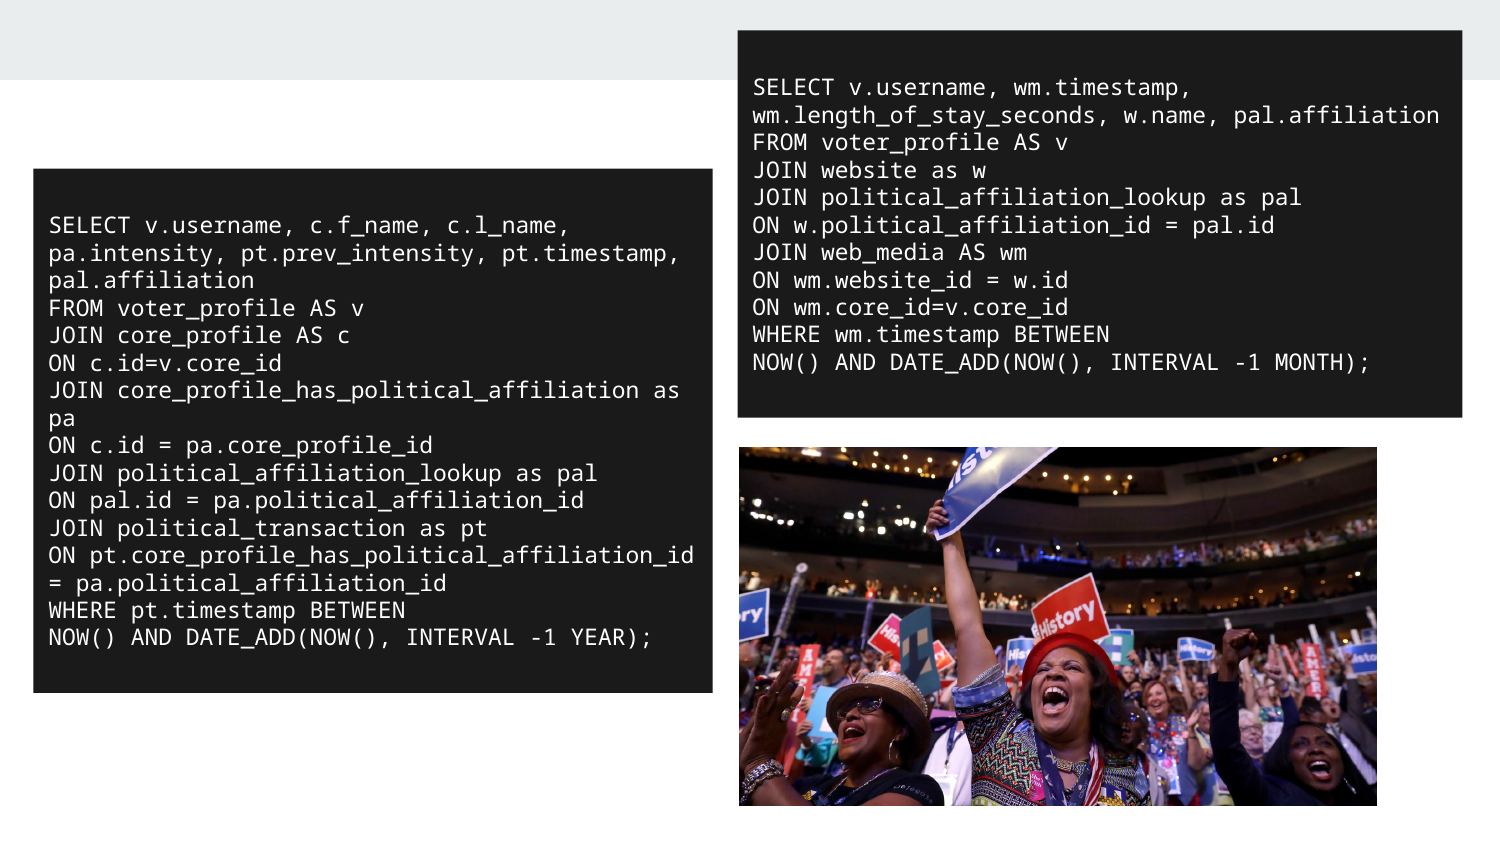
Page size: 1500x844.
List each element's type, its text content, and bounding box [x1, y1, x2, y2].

picture [739, 447, 1377, 806]
text_box SELECT v.username, wm.timestamp, wm.length_of_stay_seconds, w.name, pal.affiliation FROM voter_profile AS v JOIN website as w JOIN political_affiliation_lookup as pal ON w.political_affiliation_id = pal.id JOIN web_media AS wm ON wm.website_id = w.id ON wm.core_id=v.core_id WHERE wm.timestamp BETWEEN NOW() AND DATE_ADD(NOW(), INTERVAL -1 MONTH); [737, 30, 1463, 418]
text_box SELECT v.username, c.f_name, c.l_name, pa.intensity, pt.prev_intensity, pt.timestamp, pal.affiliation FROM voter_profile AS v JOIN core_profile AS c ON c.id=v.core_id JOIN core_profile_has_political_affiliation as pa ON c.id = pa.core_profile_id JOIN political_affiliation_lookup as pal ON pal.id = pa.political_affiliation_id JOIN political_transaction as pt ON pt.core_profile_has_political_affiliation_id = pa.political_affiliation_id WHERE pt.timestamp BETWEEN NOW() AND DATE_ADD(NOW(), INTERVAL -1 YEAR); [33, 168, 713, 693]
